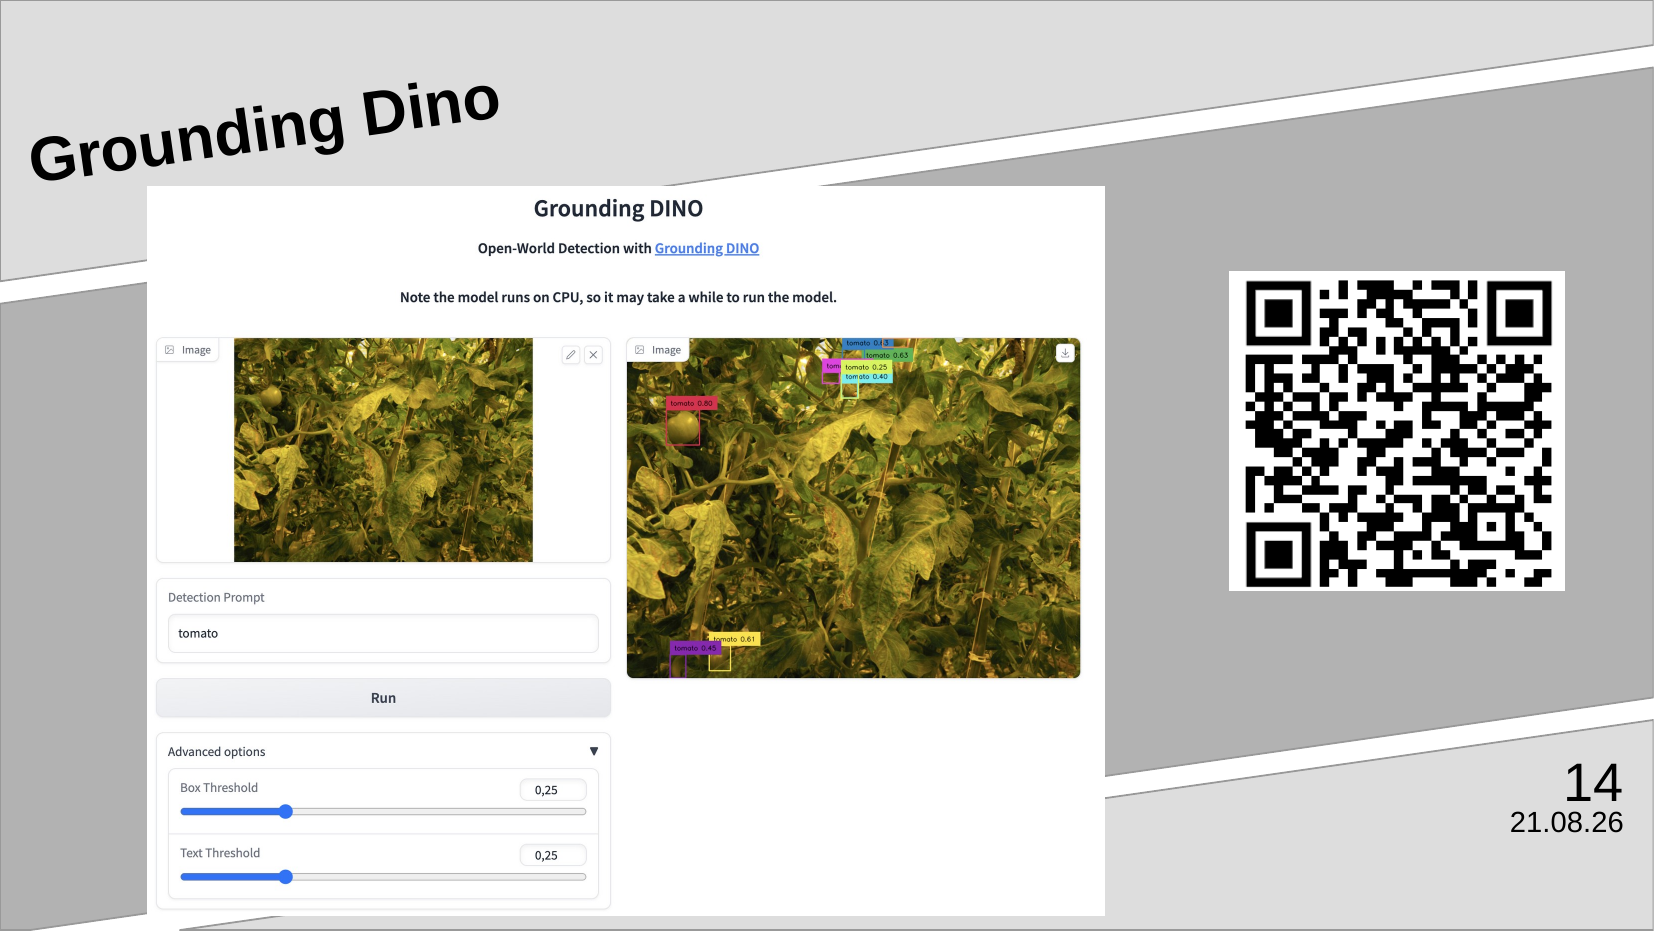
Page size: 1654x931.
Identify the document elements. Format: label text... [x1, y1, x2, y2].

picture [147, 186, 1105, 916]
picture [1229, 271, 1565, 591]
title Grounding Dino [14, 0, 1254, 266]
